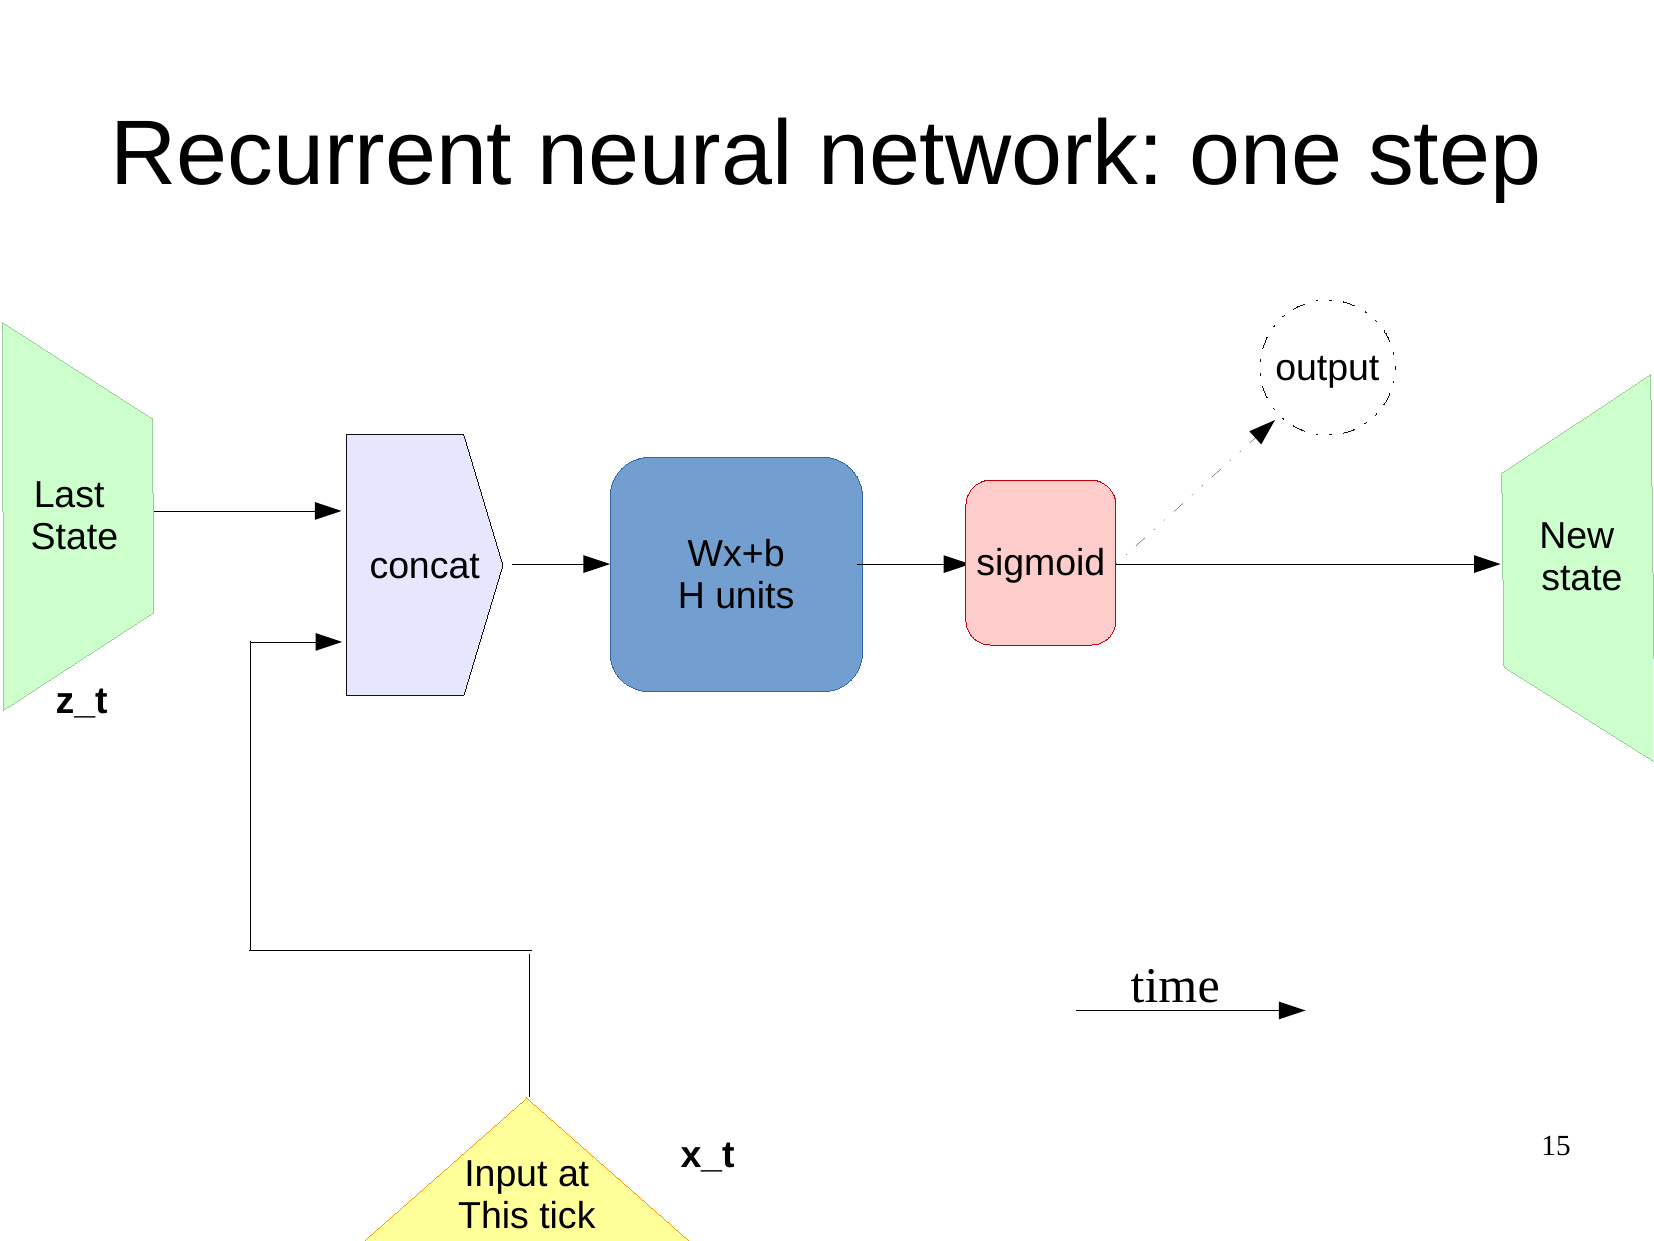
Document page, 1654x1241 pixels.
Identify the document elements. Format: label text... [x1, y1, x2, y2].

text_box time [1115, 957, 1235, 1014]
text_box concat [346, 434, 503, 696]
text_box z_t [13, 672, 151, 729]
title Recurrent neural network: one step [82, 49, 1571, 257]
text_box Last State [0, 466, 169, 649]
text_box Wx+b H units [610, 457, 863, 692]
text_box Input at This tick [364, 1097, 690, 1241]
text_box output [1260, 300, 1396, 436]
text_box [3, 649, 98, 711]
text_box sigmoid [965, 480, 1116, 646]
text_box [1503, 606, 1654, 762]
text_box [2, 322, 153, 466]
text_box New state [1483, 507, 1654, 606]
text_box x_t [665, 1125, 750, 1183]
text_box [1501, 374, 1653, 507]
